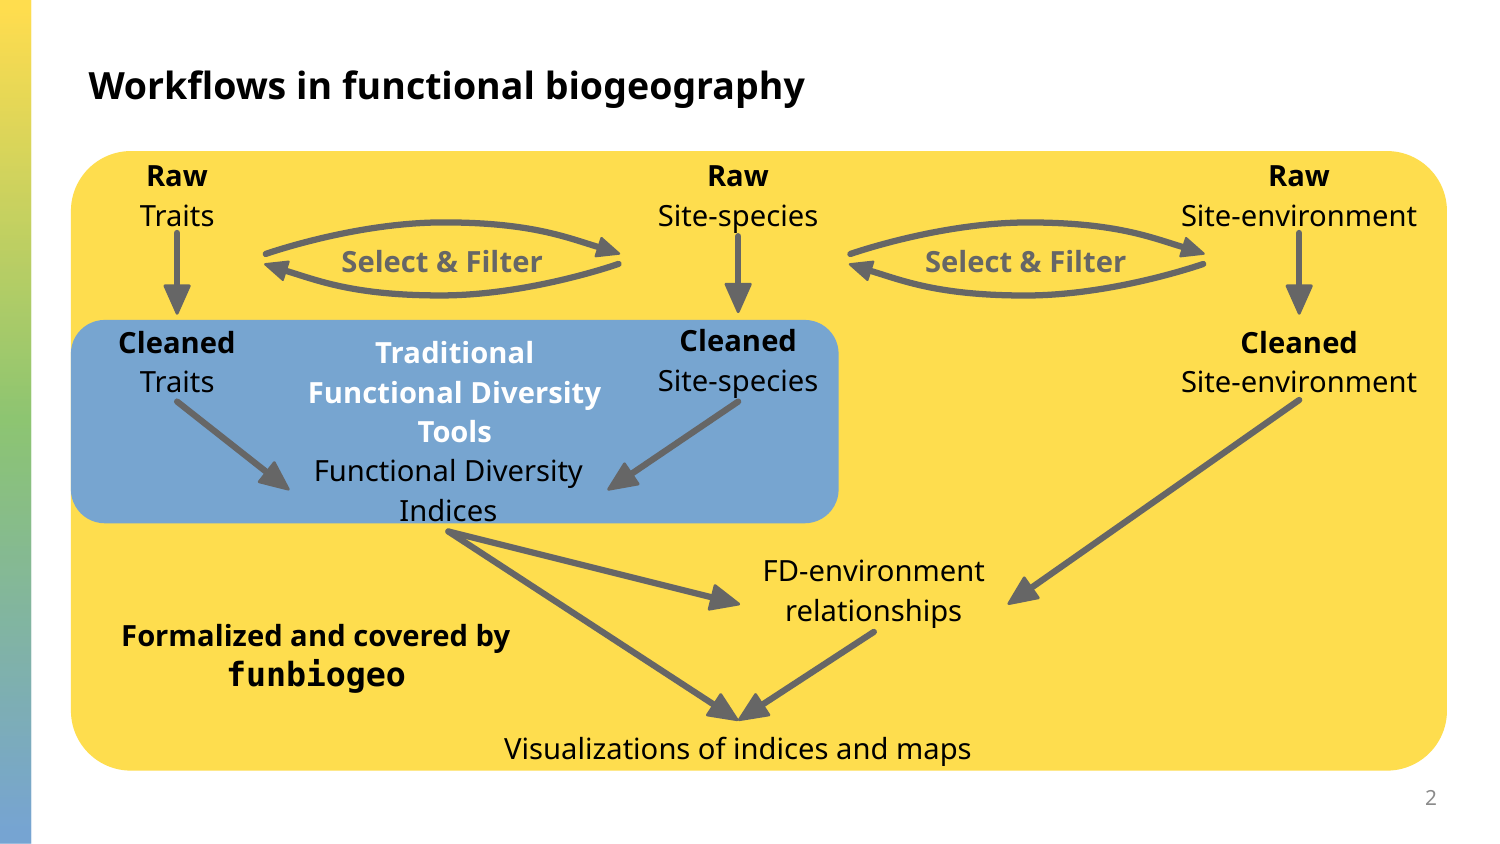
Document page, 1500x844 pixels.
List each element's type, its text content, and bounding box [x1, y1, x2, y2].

text_box [369, 226, 529, 233]
text_box Cleaned Site-species [634, 312, 842, 436]
text_box [886, 157, 1151, 233]
text_box Functional Diversity Indices [289, 442, 608, 532]
text_box Raw Traits [88, 147, 266, 235]
text_box Formalized and covered by funbiogeo [106, 608, 526, 698]
text_box Traditional Functional Diversity Tools [292, 324, 618, 447]
text_box [468, 235, 1297, 602]
text_box [70, 169, 723, 771]
picture [0, 0, 1500, 844]
list Workflows in functional biogeography [88, 61, 1442, 157]
text_box [940, 285, 1099, 292]
text_box Visualizations of indices and maps [458, 720, 1018, 772]
text_box Raw Site-species [590, 147, 886, 237]
text_box FD-environment relationships [740, 543, 1008, 666]
text_box [179, 157, 736, 485]
text_box Cleaned Traits [88, 314, 266, 402]
text_box Select & Filter [863, 233, 1189, 285]
text_box Raw Site-environment [1151, 147, 1447, 235]
text_box [954, 226, 1113, 233]
text_box [753, 235, 1447, 771]
text_box [471, 541, 814, 717]
text_box Select & Filter [279, 233, 605, 285]
text_box [356, 285, 514, 292]
text_box Cleaned Site-environment [1156, 314, 1442, 437]
